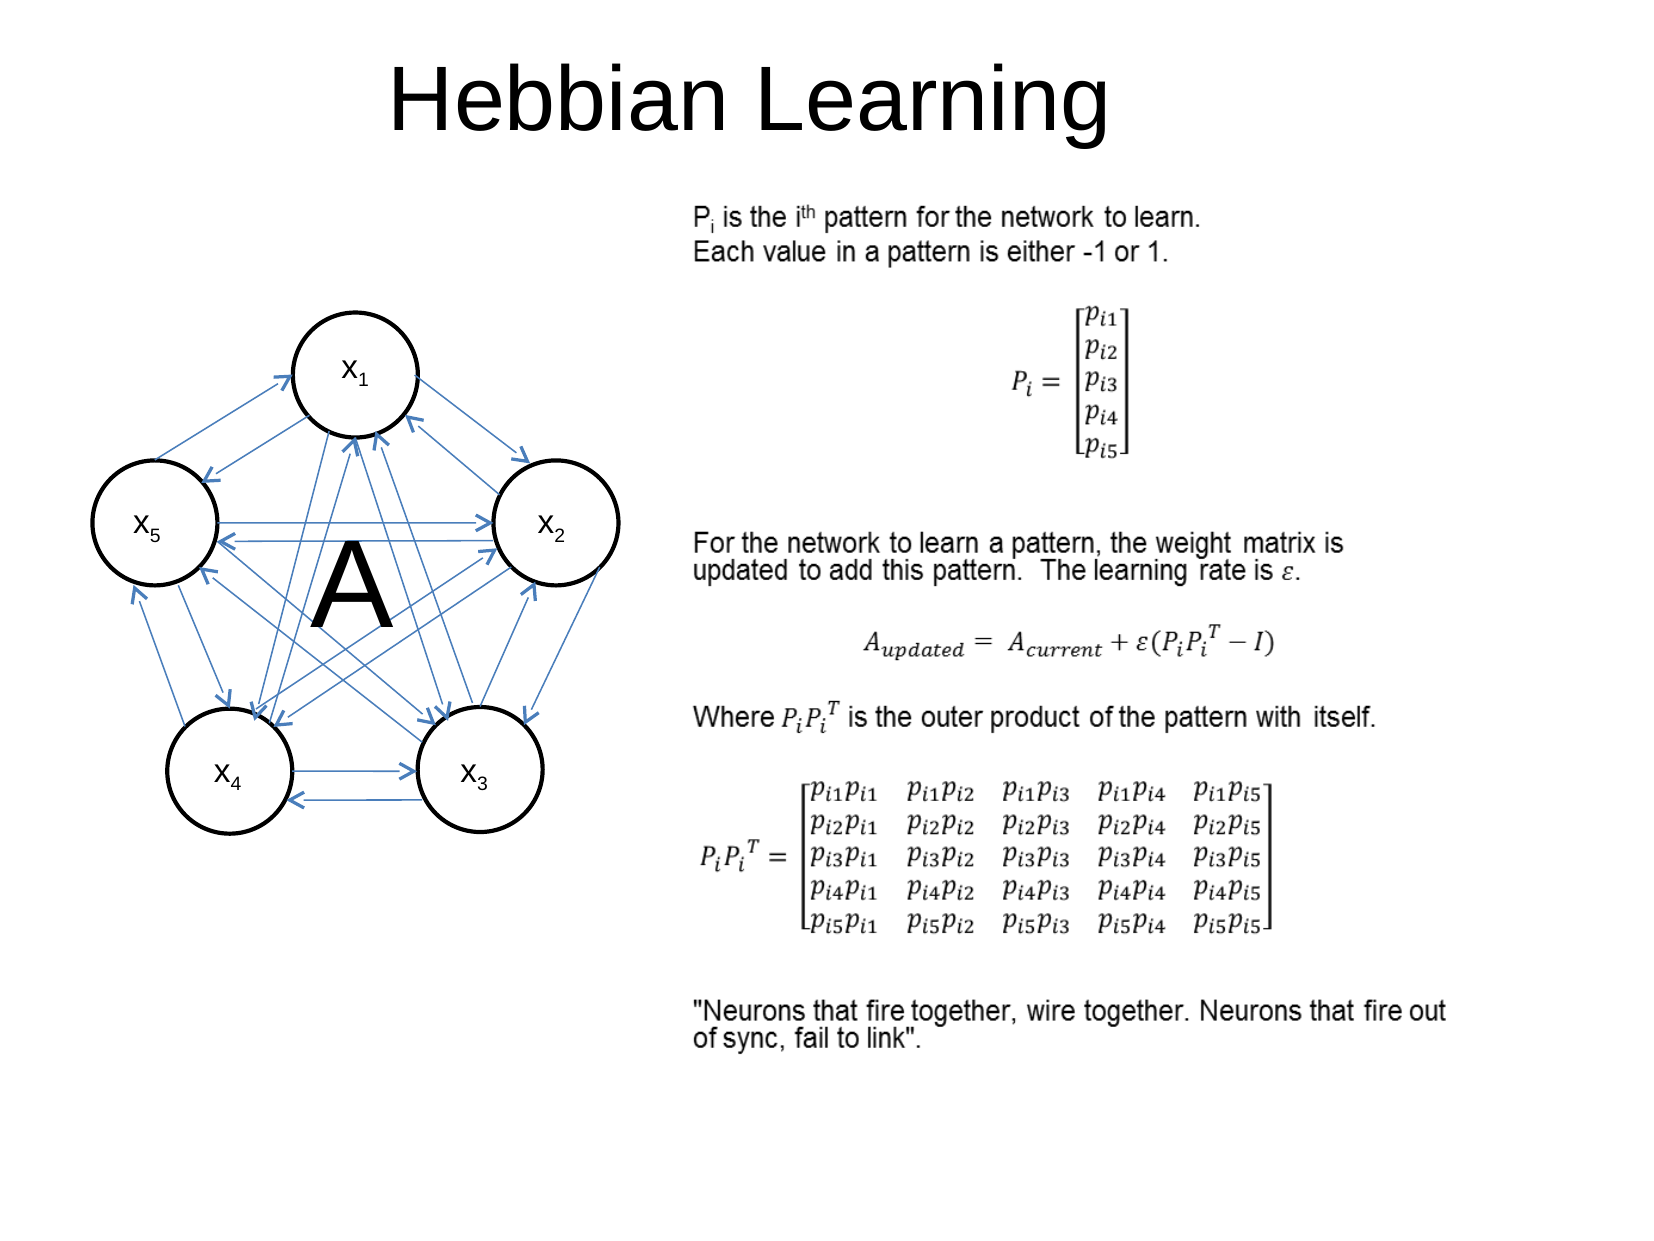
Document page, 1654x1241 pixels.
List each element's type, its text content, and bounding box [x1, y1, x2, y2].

text_box x2 [522, 493, 589, 554]
title Hebbian Learning [75, 0, 1425, 188]
text_box x5 [118, 493, 185, 554]
text_box x4 [199, 741, 266, 802]
list [675, 165, 1471, 1081]
text_box x1 [326, 337, 393, 398]
text_box A [295, 495, 458, 661]
text_box x3 [445, 741, 512, 802]
